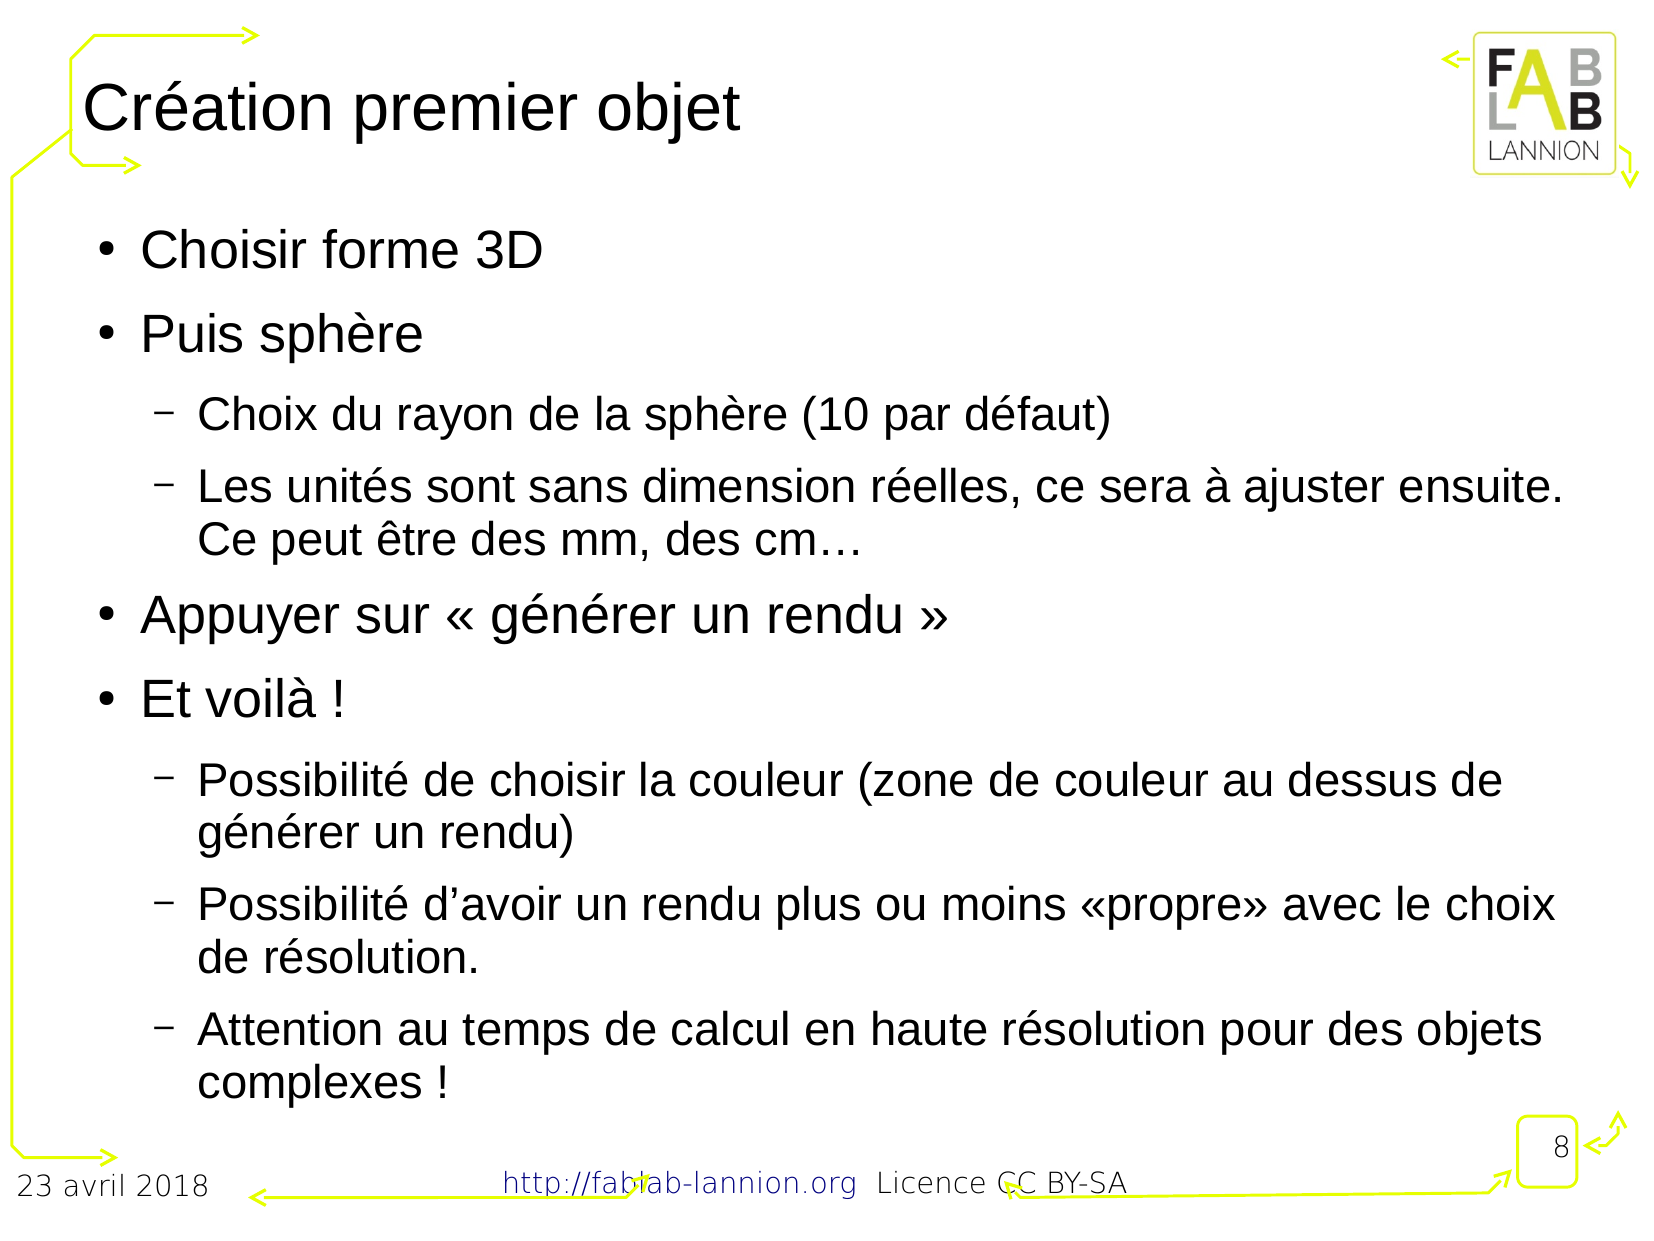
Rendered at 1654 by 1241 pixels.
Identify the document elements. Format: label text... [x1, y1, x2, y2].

picture [1470, 29, 1619, 178]
list Choisir forme 3D Puis sphère Choix du rayon de la sphère (10 par défaut) Les unités sont sans dimension réelles, ce sera à ajuster ensuite. Ce peut être des mm, des cm… Appuyer sur « générer un rendu » Et voilà ! Possibilité de choisir la couleur (zone de couleur au dessus de générer un rendu) Possibilité d’avoir un rendu plus ou moins «propre» avec le choix de résolution. Attention au temps de calcul en haute résolution pour des objets complexes ! [82, 219, 1571, 1111]
title Création premier objet [82, 49, 1441, 166]
